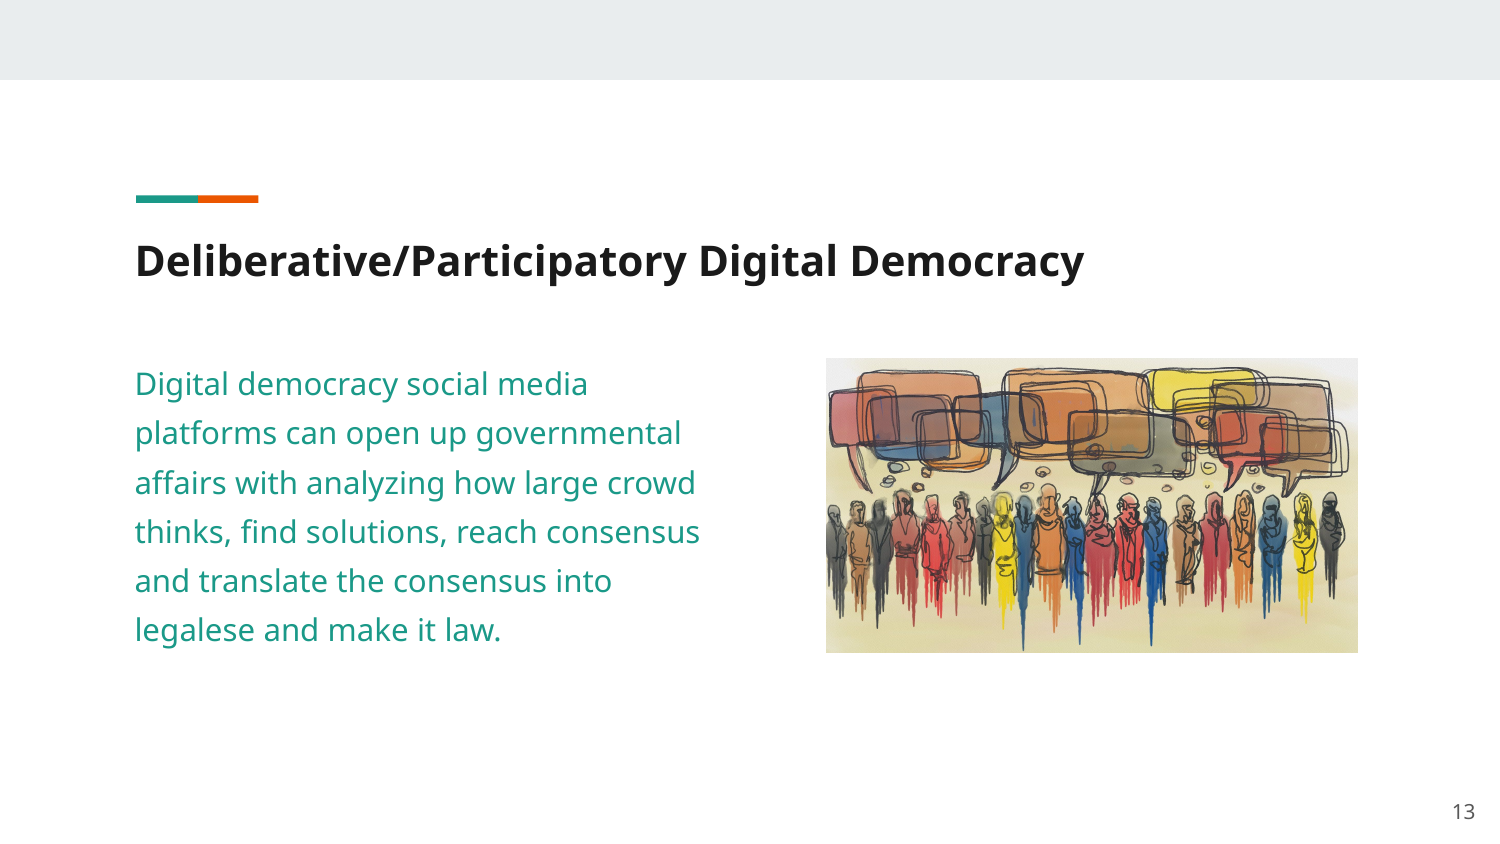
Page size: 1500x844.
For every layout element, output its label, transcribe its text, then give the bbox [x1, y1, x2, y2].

list Digital democracy social media platforms can open up governmental affairs with analyzing how large crowd thinks, find solutions, reach consensus and translate the consensus into legalese and make it law. [119, 341, 739, 712]
title Deliberative/Participatory Digital Democracy [119, 216, 1381, 305]
picture [826, 358, 1358, 653]
slide_number <number> [1400, 779, 1491, 844]
